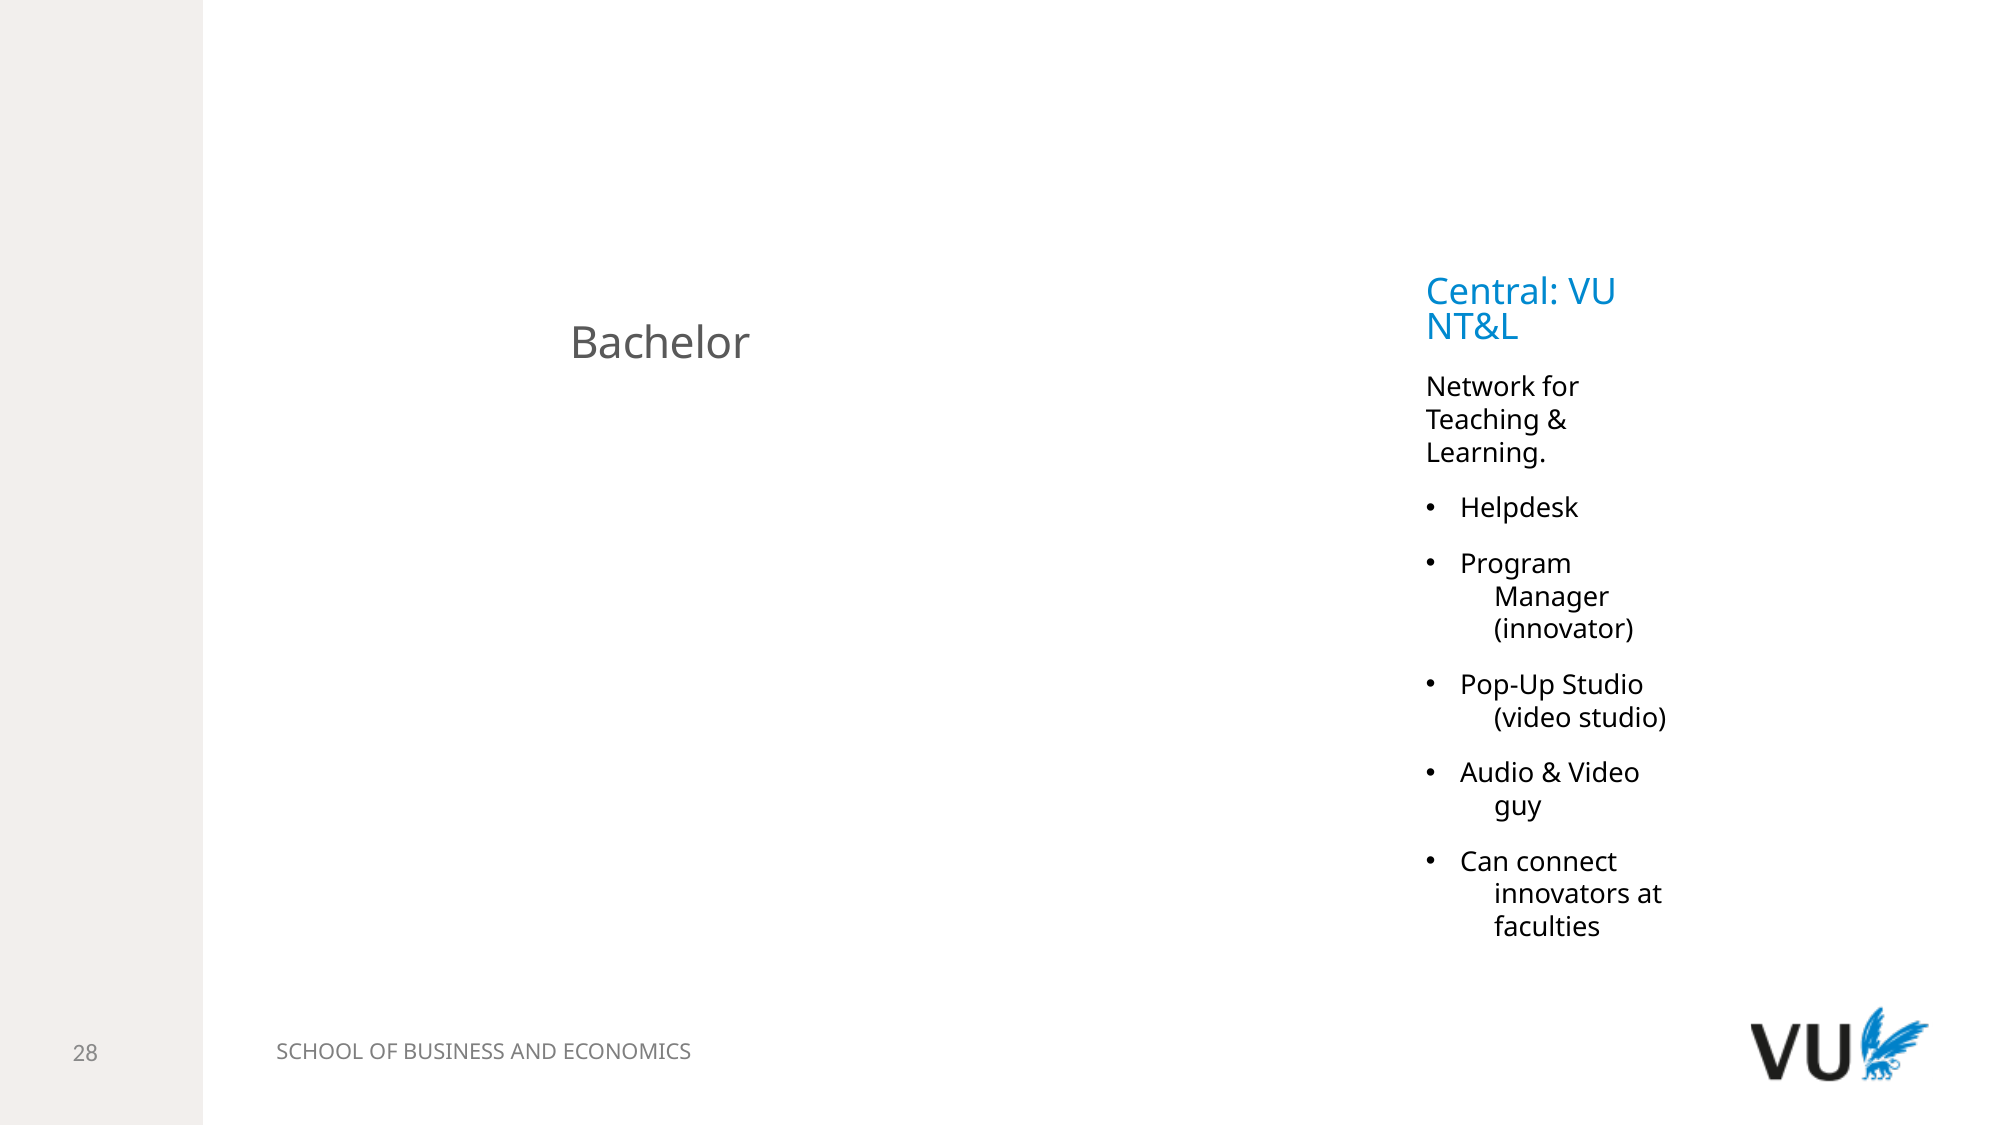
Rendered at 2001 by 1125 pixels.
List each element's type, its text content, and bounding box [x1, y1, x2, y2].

text_box SCHOOL OF BUSINESS AND ECONOMICS [276, 977, 1413, 1125]
list Central: VU NT&L Network for Teaching & Learning. Helpdesk Program Manager (innovator) Pop-Up Studio (video studio) Audio & Video guy Can connect innovators at faculties [1425, 276, 1927, 978]
chart [276, 276, 1045, 977]
text_box [72, 977, 173, 1125]
